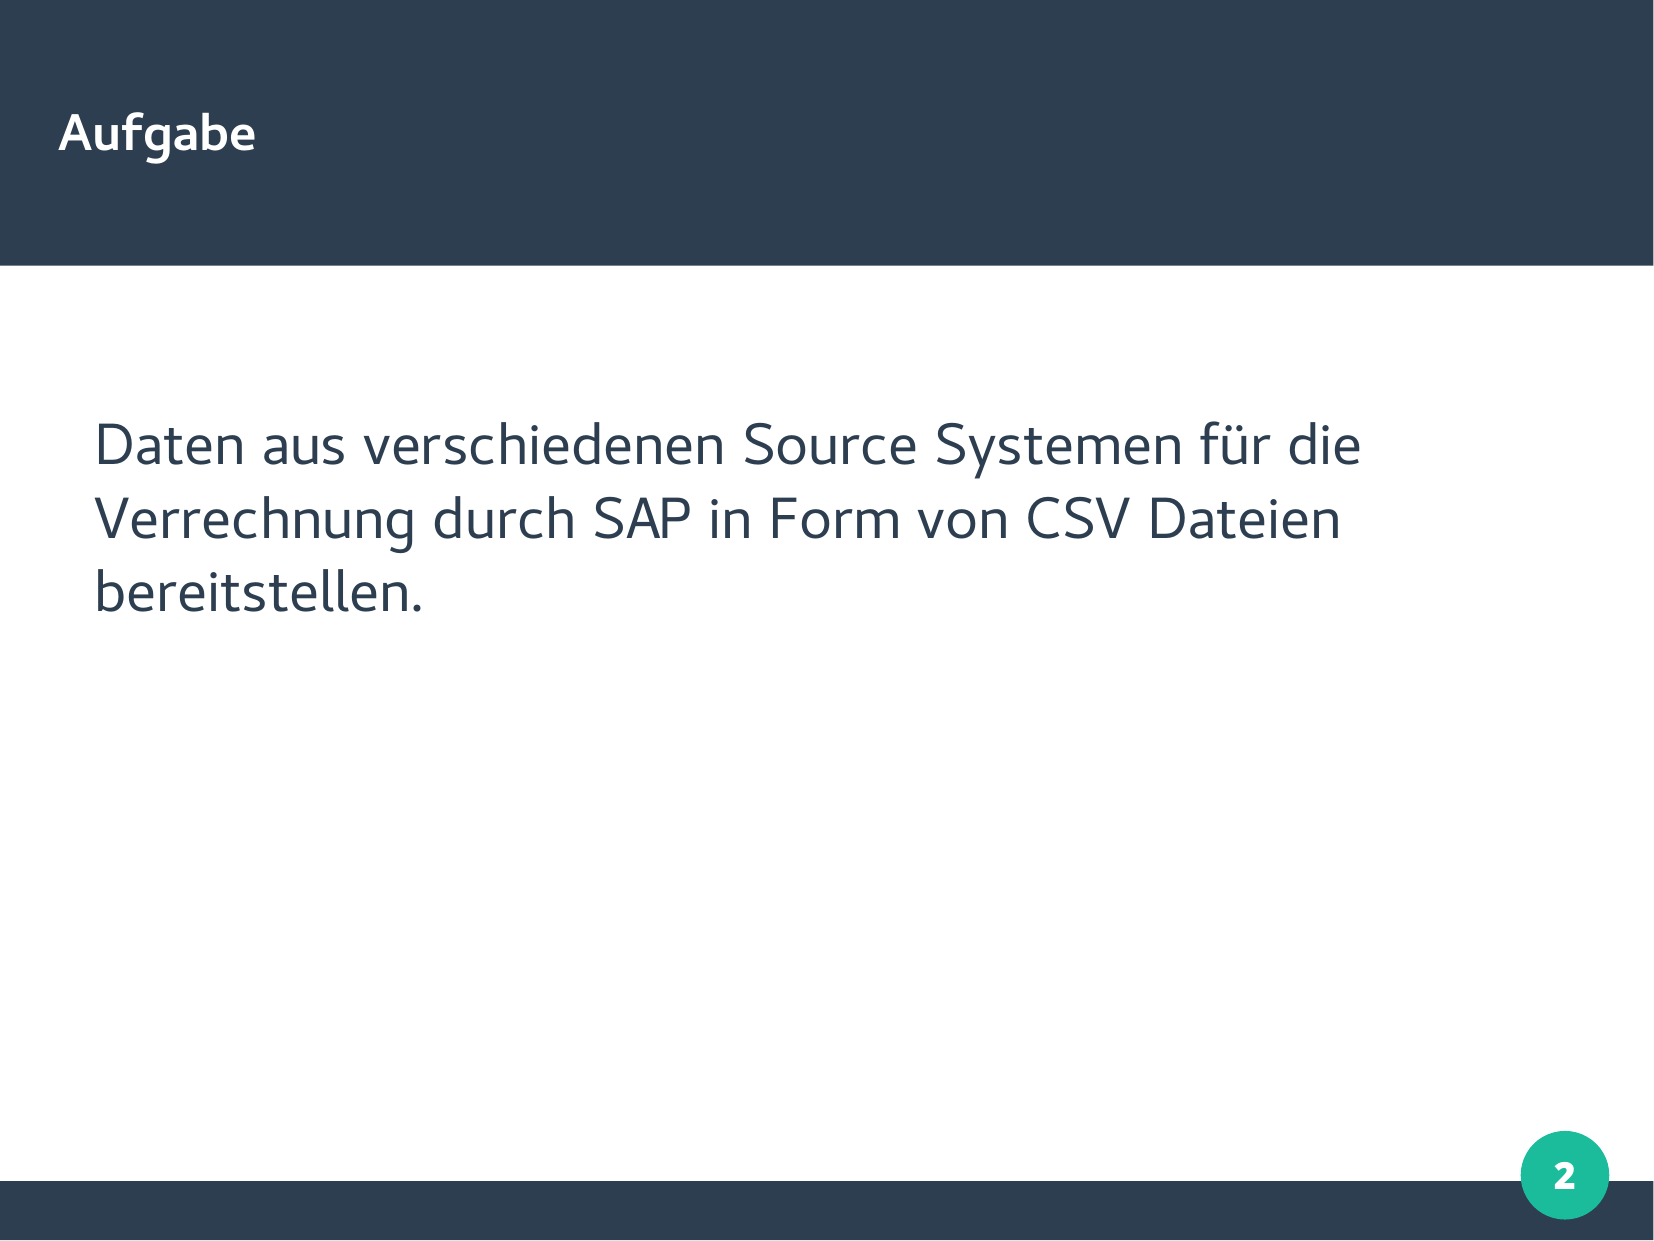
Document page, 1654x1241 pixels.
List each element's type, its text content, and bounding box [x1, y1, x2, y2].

title Aufgabe [59, 59, 1595, 207]
subtitle Daten aus verschiedenen Source Systemen für die Verrechnung durch SAP in Form von CSV Dateien bereitstellen. [59, 324, 1565, 1093]
